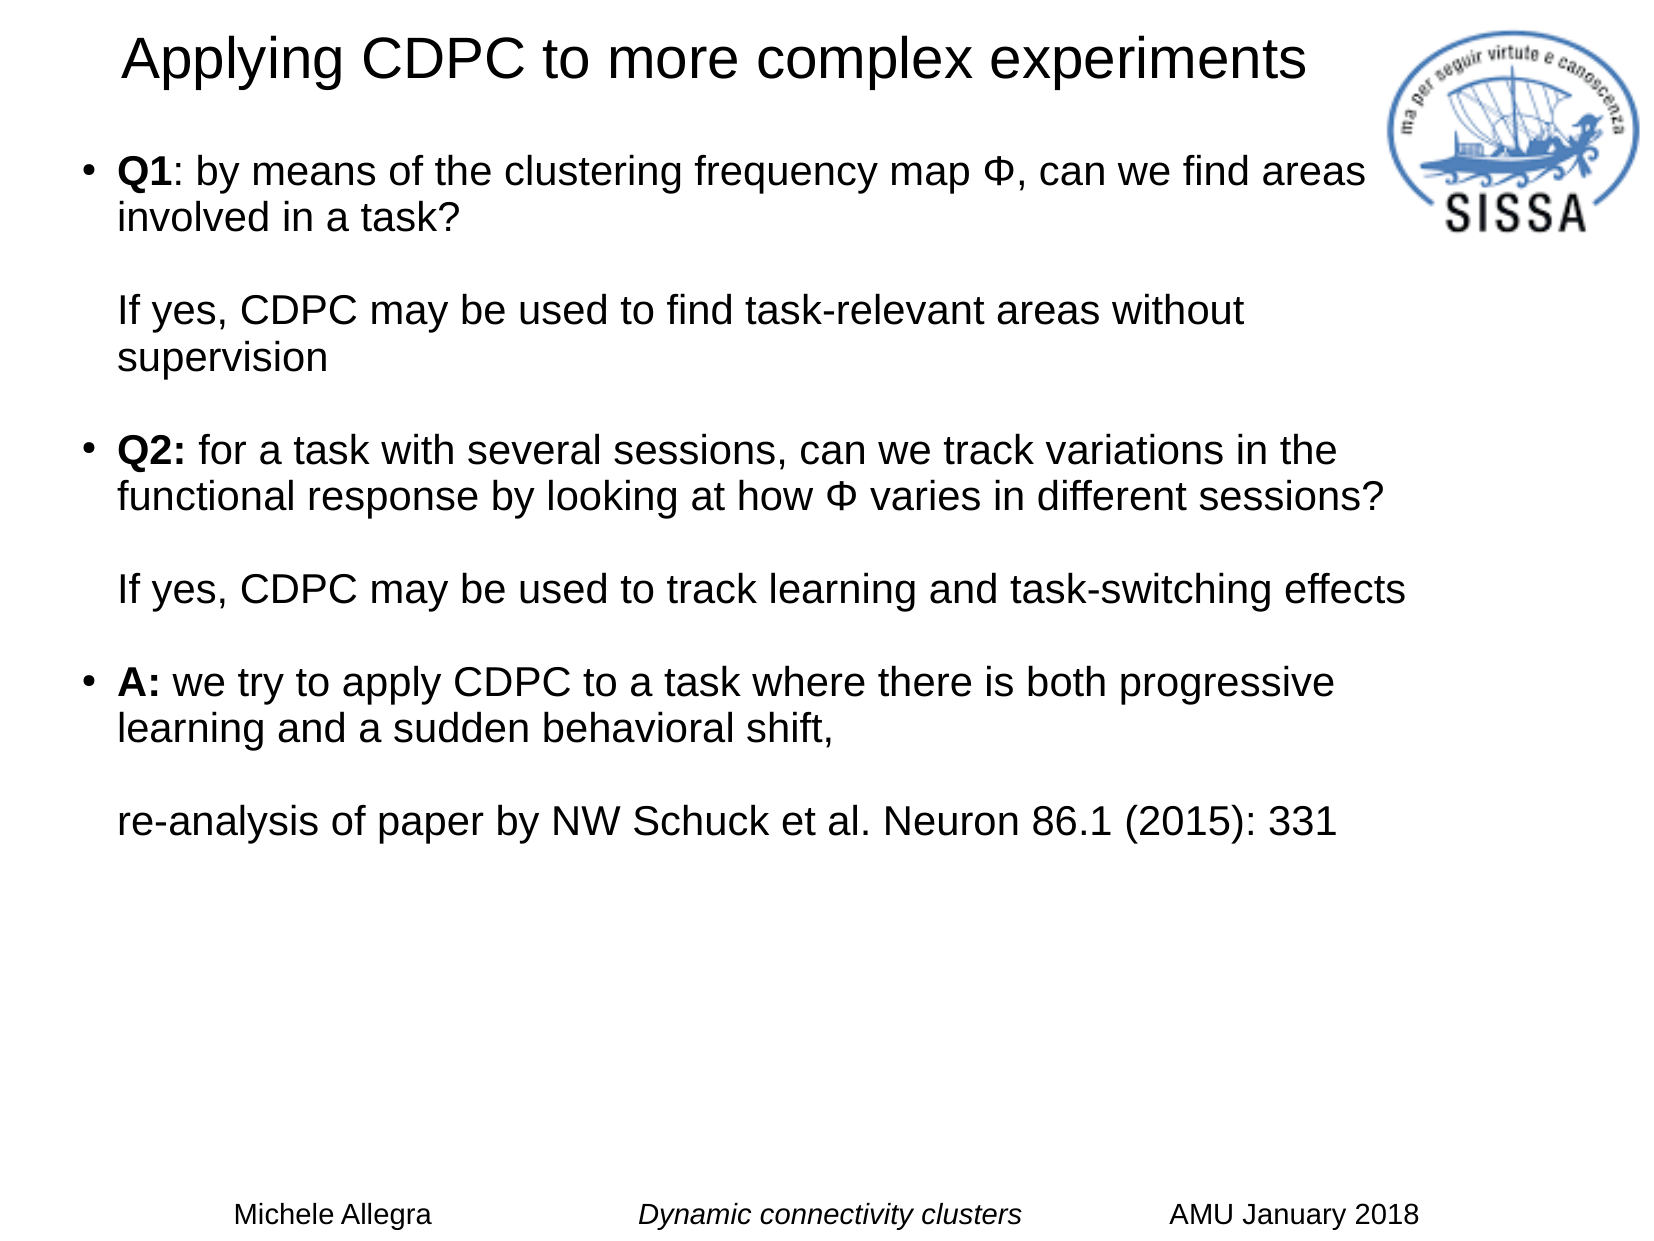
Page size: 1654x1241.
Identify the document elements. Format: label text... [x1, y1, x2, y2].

picture [1372, 27, 1654, 238]
text_box Q1: by means of the clustering frequency map Φ, can we find areas involved in a task? If yes, CDPC may be used to find task-relevant areas without supervision Q2: for a task with several sessions, can we track variations in the functional response by looking at how Φ varies in different sessions? If yes, CDPC may be used to track learning and task-switching effects A: we try to apply CDPC to a task where there is both progressive learning and a sudden behavioral shift, re-analysis of paper by NW Schuck et al. Neuron 86.1 (2015): 331 [66, 79, 1432, 1111]
title Michele Allegra Dynamic connectivity clusters AMU January 2018 [82, 1177, 1572, 1241]
title Applying CDPC to more complex experiments [47, 0, 1400, 162]
